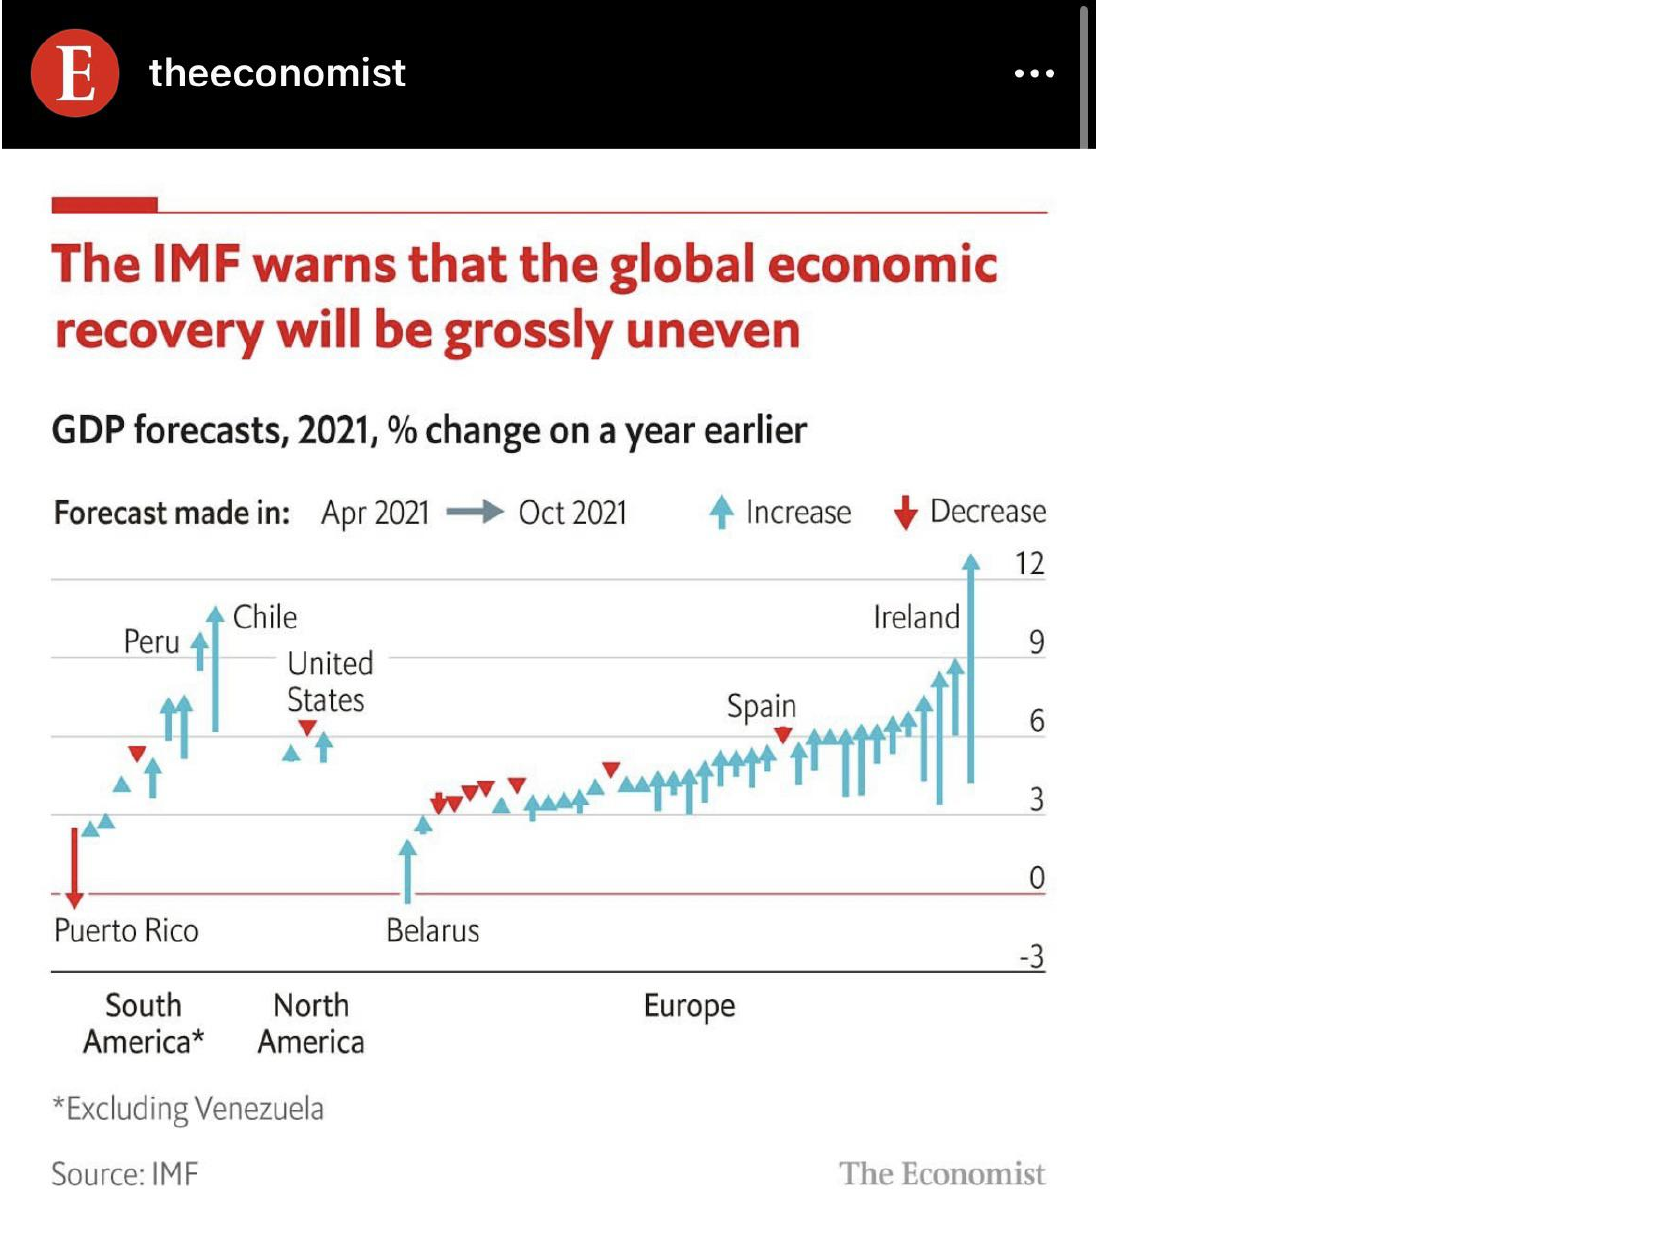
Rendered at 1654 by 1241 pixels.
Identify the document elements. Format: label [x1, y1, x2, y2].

picture [2, 0, 1096, 1241]
